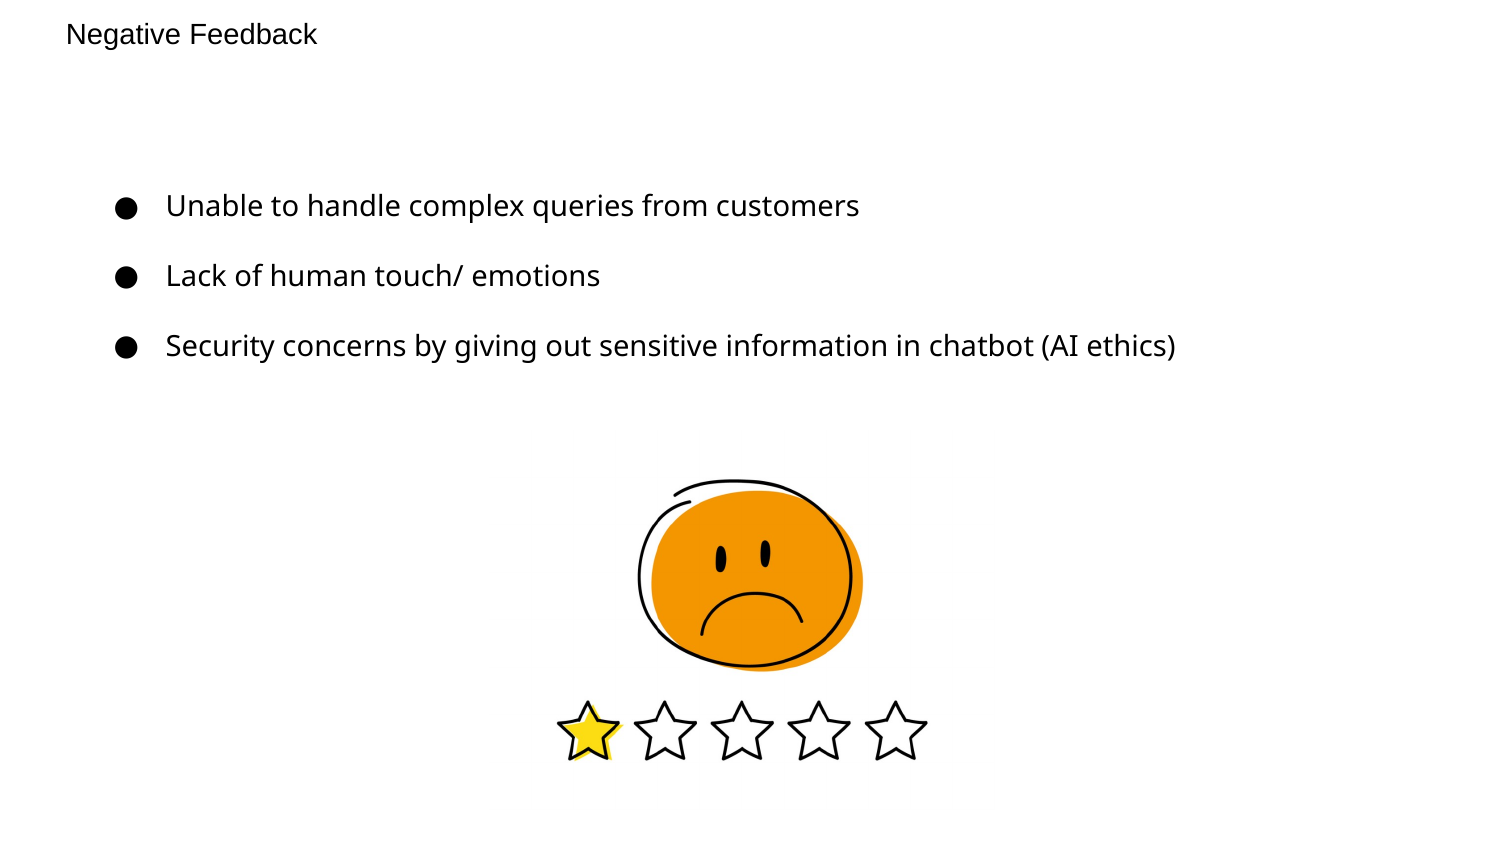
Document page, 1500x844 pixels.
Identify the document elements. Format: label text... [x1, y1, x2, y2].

text_box Unable to handle complex queries from customers Lack of human touch/ emotions Security concerns by giving out sensitive information in chatbot (AI ethics) [75, 172, 1424, 413]
picture [489, 430, 995, 810]
title Negative Feedback [50, 0, 1449, 105]
